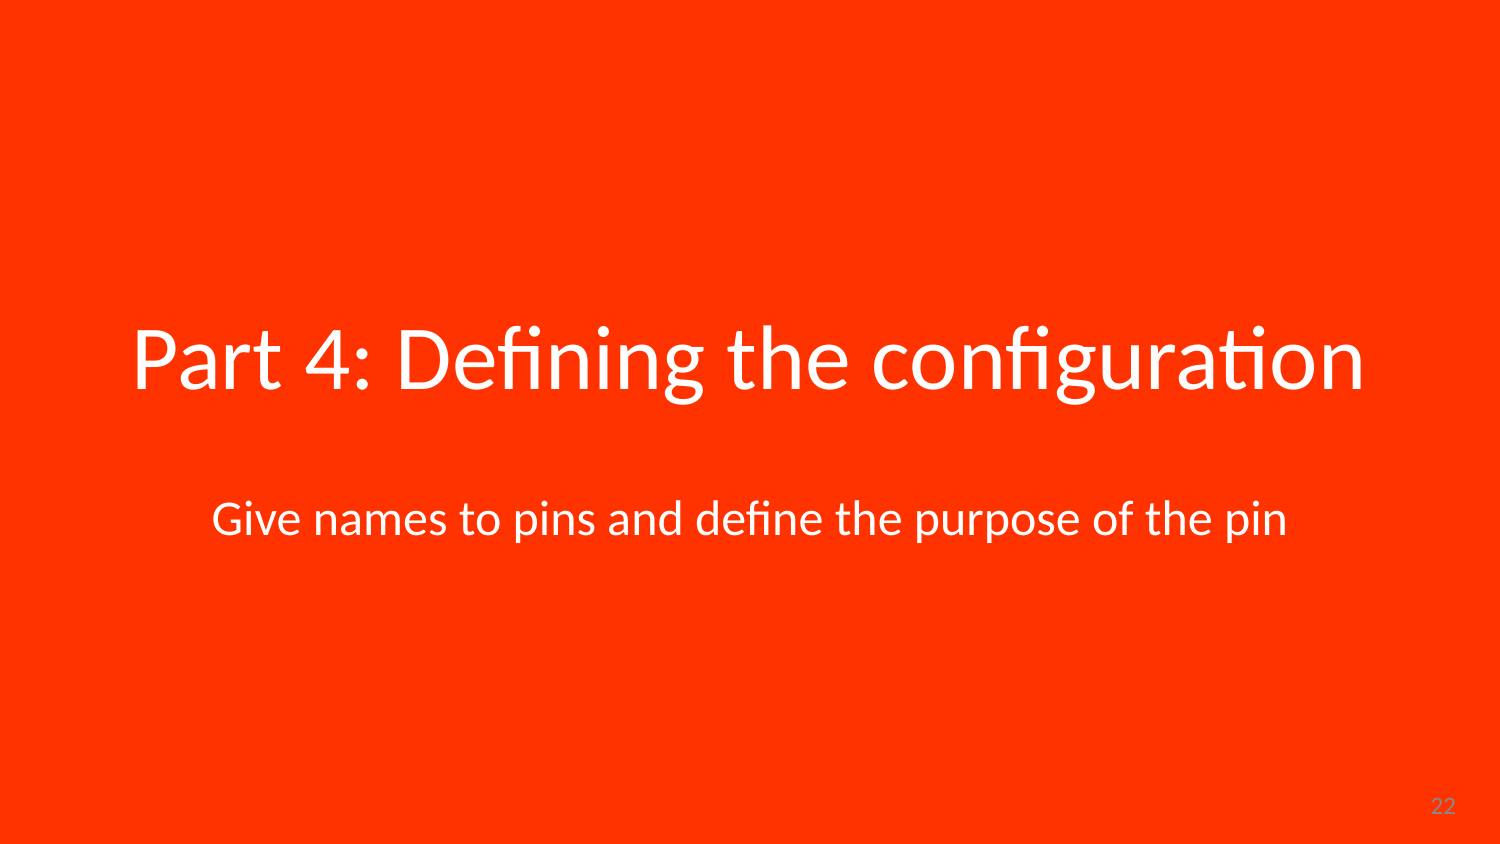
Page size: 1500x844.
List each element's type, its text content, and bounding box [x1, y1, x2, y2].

text_box 22 [1415, 782, 1500, 828]
subtitle Give names to pins and define the purpose of the pin [135, 478, 1365, 694]
title Part 4: Defining the configuration [112, 262, 1388, 443]
